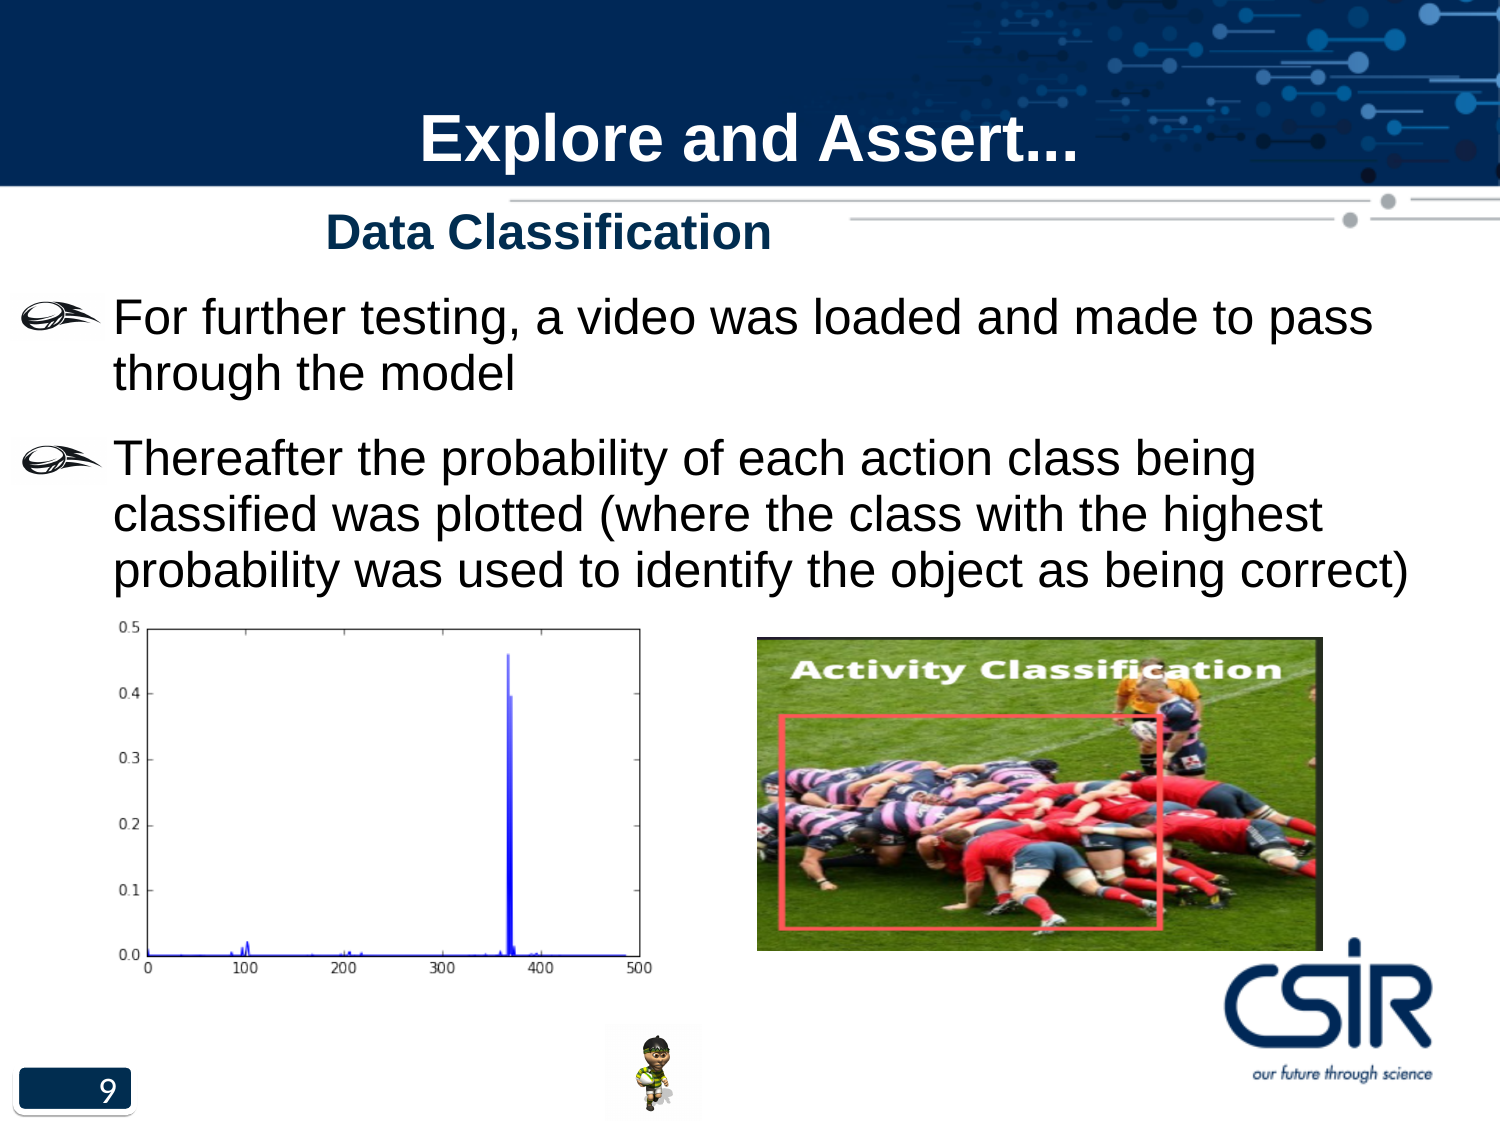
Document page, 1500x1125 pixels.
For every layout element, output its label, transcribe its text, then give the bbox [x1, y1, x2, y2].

list Data Classification For further testing, a video was loaded and made to pass through the model Thereafter the probability of each action class being classified was plotted (where the class with the highest probability was used to identify the object as being correct) [42, 204, 1453, 686]
title Explore and Assert... [75, 44, 1425, 204]
picture [0, 0, 1500, 1125]
